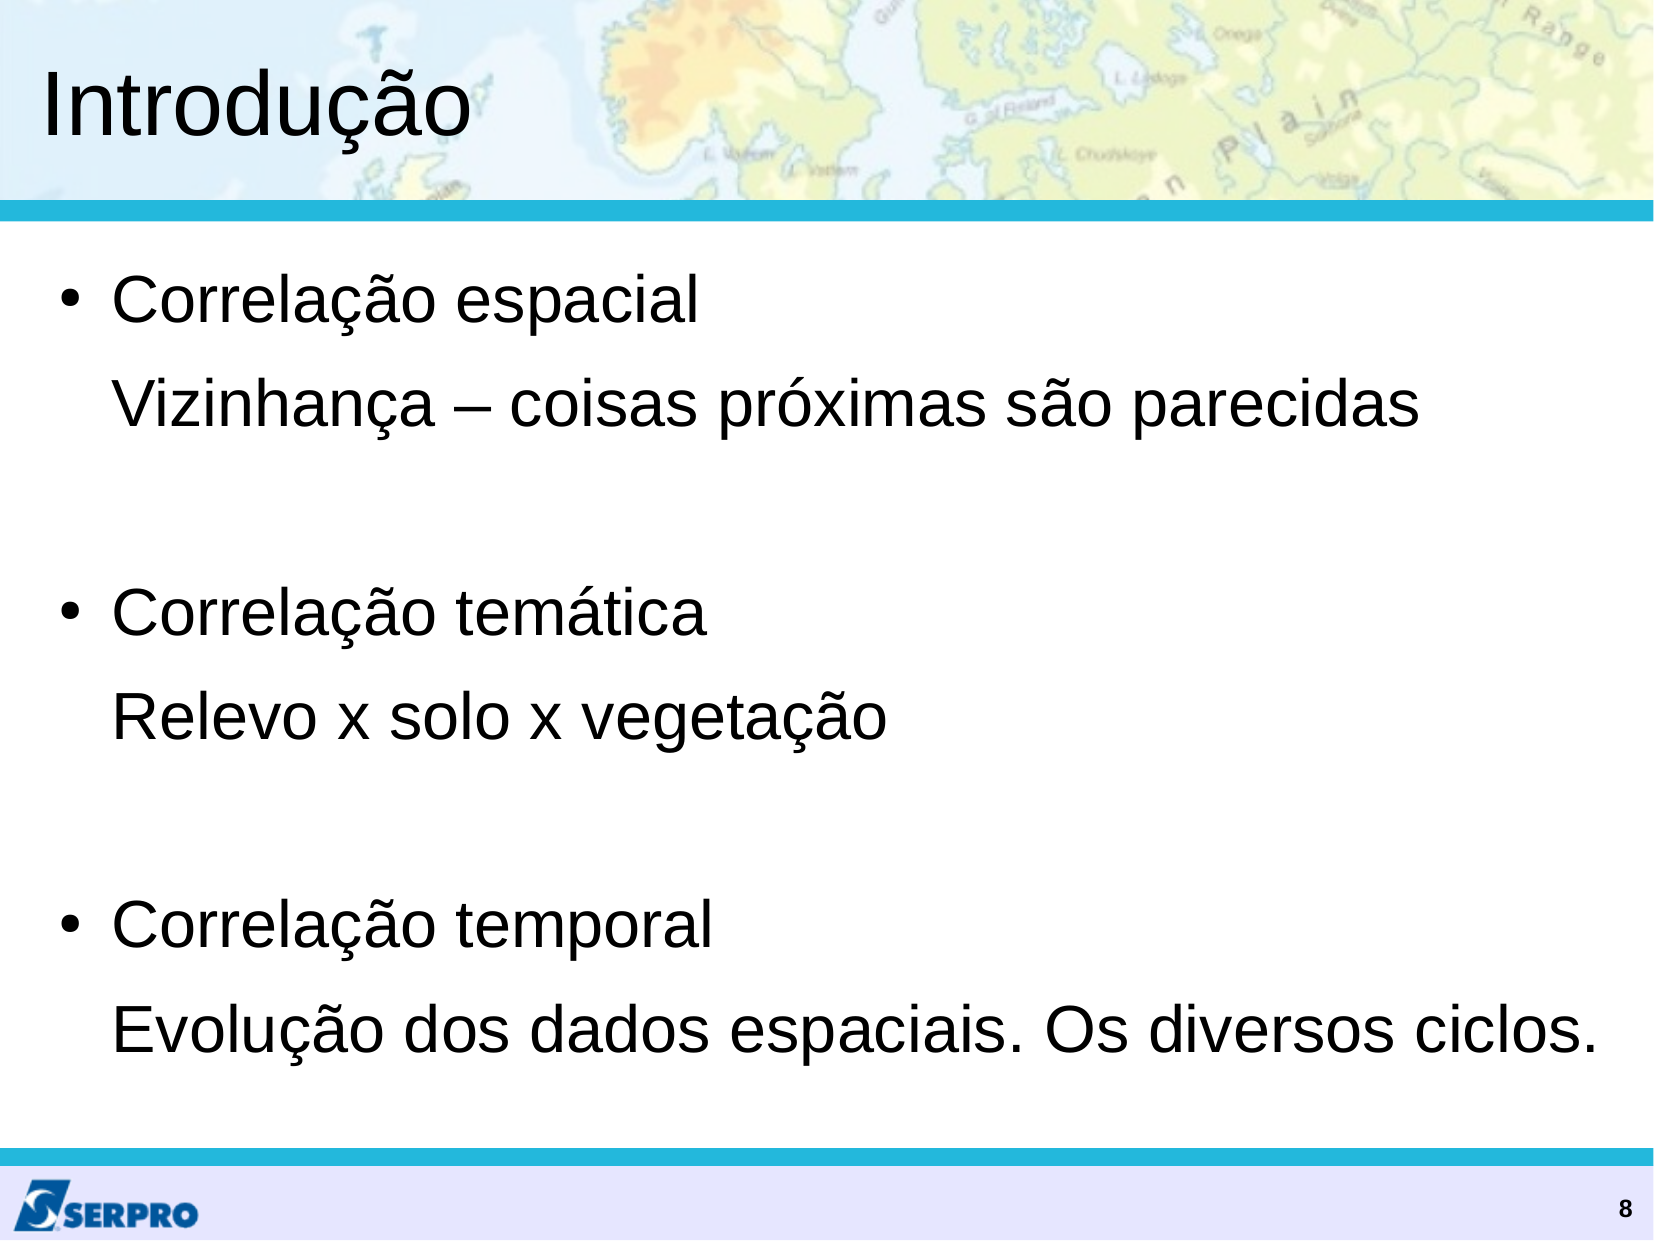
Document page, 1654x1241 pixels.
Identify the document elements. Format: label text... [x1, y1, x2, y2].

list Correlação espacial Vizinhança – coisas próximas são parecidas Correlação temática Relevo x solo x vegetação Correlação temporal Evolução dos dados espaciais. Os diversos ciclos. [40, 261, 1616, 1081]
picture [10, 1177, 201, 1235]
title Introdução [40, 49, 1614, 159]
